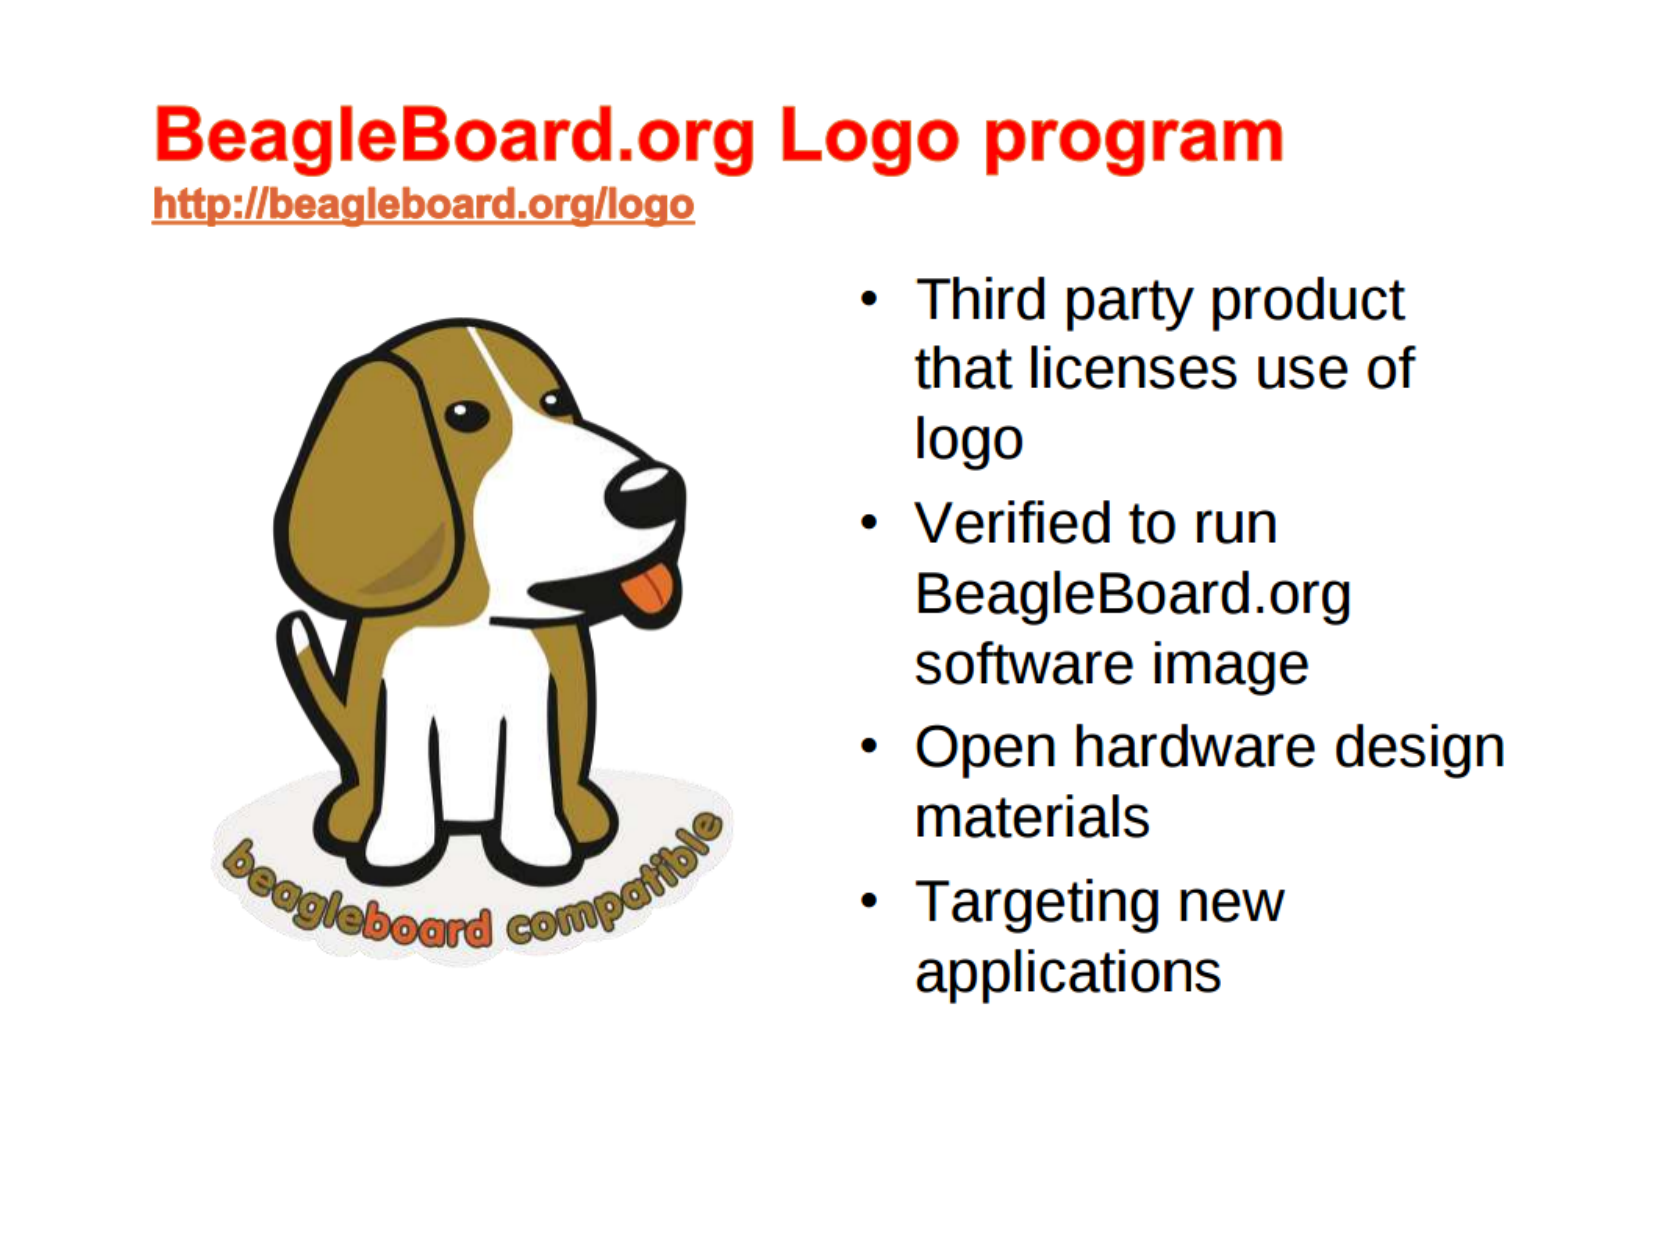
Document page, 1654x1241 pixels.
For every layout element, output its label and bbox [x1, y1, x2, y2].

picture [125, 80, 1529, 1026]
